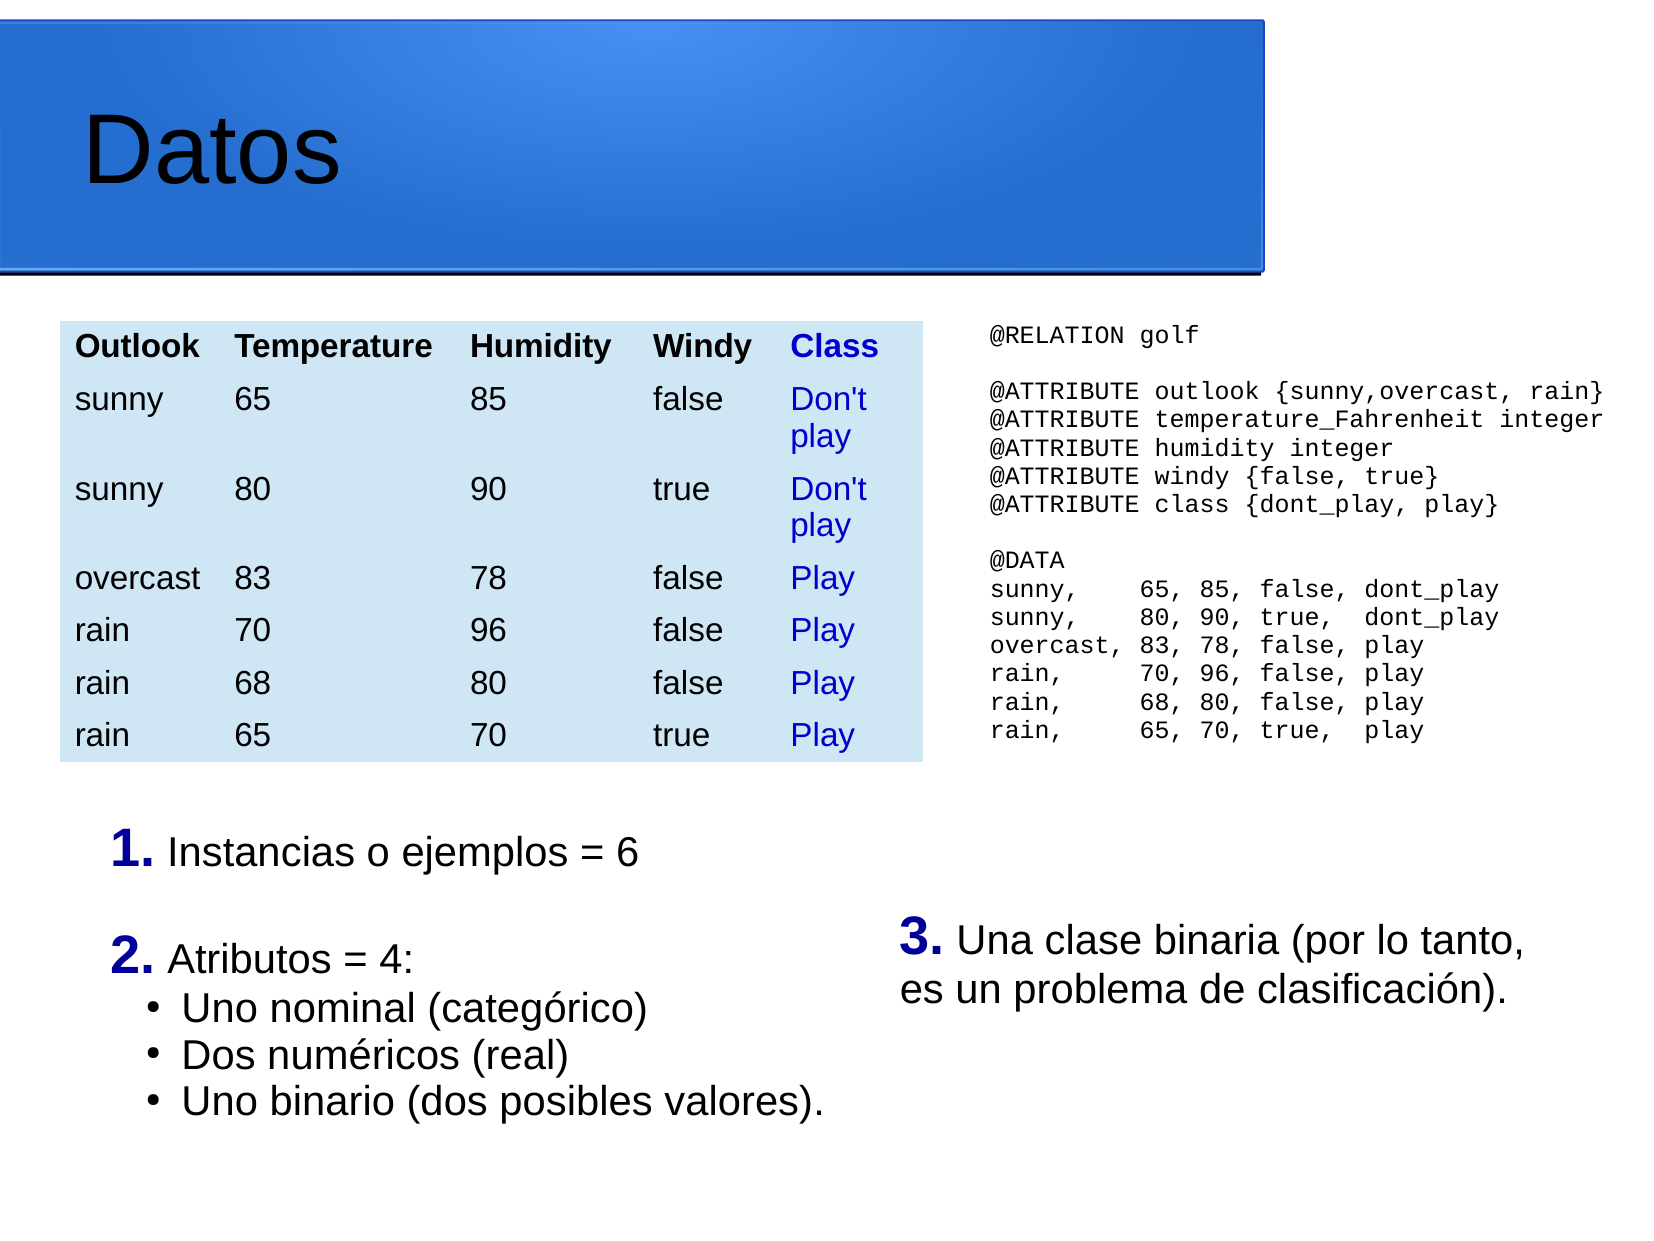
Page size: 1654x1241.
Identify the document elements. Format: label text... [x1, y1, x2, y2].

table_cell rain [60, 657, 220, 709]
table_cell 78 [455, 552, 638, 604]
table_cell 85 [455, 373, 638, 463]
table_cell false [638, 373, 776, 463]
table_cell 96 [455, 604, 638, 657]
table_cell true [638, 463, 776, 552]
table_cell 83 [220, 552, 455, 604]
table_cell rain [60, 604, 220, 657]
table_cell 90 [455, 463, 638, 552]
table_cell false [638, 657, 776, 709]
table_cell 65 [220, 709, 455, 762]
table_cell true [638, 709, 776, 762]
title Datos [82, 47, 1235, 252]
table_header Humidity [455, 321, 638, 373]
table_cell sunny [60, 373, 220, 463]
table_header Outlook [60, 321, 220, 373]
table_cell false [638, 552, 776, 604]
table_header Class [776, 321, 923, 373]
table_cell 70 [455, 709, 638, 762]
table_cell Don't play [776, 373, 923, 463]
table_cell sunny [60, 463, 220, 552]
table_cell Play [776, 657, 923, 709]
table_cell Play [776, 709, 923, 762]
table_cell rain [60, 709, 220, 762]
text_box 3. Una clase binaria (por lo tanto, es un problema de clasificación). [885, 898, 1561, 1021]
table_cell 80 [455, 657, 638, 709]
table_header Temperature [220, 321, 455, 373]
table_cell 70 [220, 604, 455, 657]
table_cell Don't play [776, 463, 923, 552]
table_cell 68 [220, 657, 455, 709]
table_cell 65 [220, 373, 455, 463]
table_cell Play [776, 552, 923, 604]
text_box @RELATION golf @ATTRIBUTE outlook {sunny,overcast, rain} @ATTRIBUTE temperature_Fahrenheit integer @ATTRIBUTE humidity integer @ATTRIBUTE windy {false, true} @ATTRIBUTE class {dont_play, play} @DATA sunny, 65, 85, false, dont_play sunny, 80, 90, true, dont_play overcast, 83, 78, false, play rain, 70, 96, false, play rain, 68, 80, false, play rain, 65, 70, true, play [975, 315, 1654, 874]
table_header Windy [638, 321, 776, 373]
table_cell overcast [60, 552, 220, 604]
table_cell false [638, 604, 776, 657]
text_box 1. Instancias o ejemplos = 6 2. Atributos = 4: Uno nominal (categórico) Dos numéricos (real) Uno binario (dos posibles valores). [95, 810, 841, 1179]
table_cell 80 [220, 463, 455, 552]
table_cell Play [776, 604, 923, 657]
